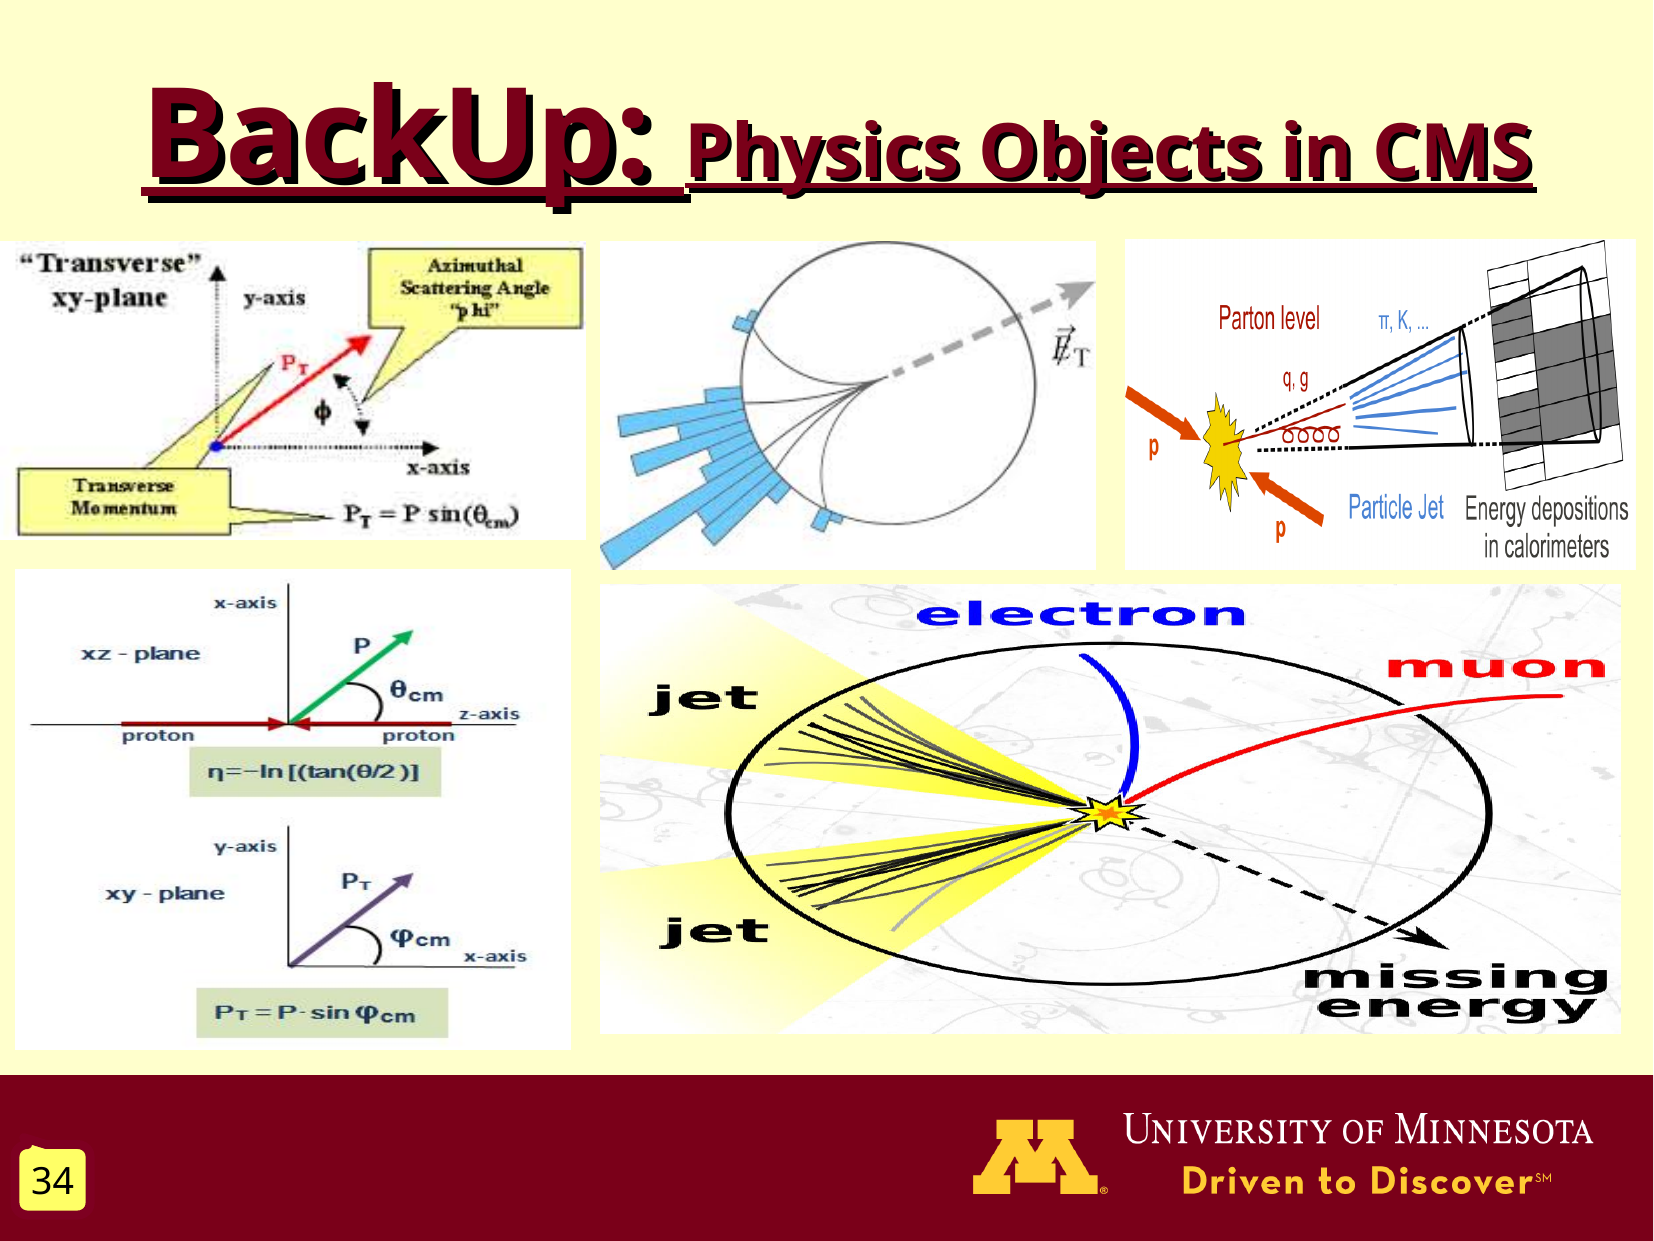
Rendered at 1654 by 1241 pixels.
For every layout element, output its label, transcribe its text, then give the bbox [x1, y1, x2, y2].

picture [15, 569, 571, 1051]
picture [0, 1075, 1654, 1241]
text_box 34 [15, 1137, 91, 1216]
picture [0, 241, 586, 541]
picture [600, 241, 1096, 571]
picture [600, 584, 1621, 1034]
title BackUp: Physics Objects in CMS [126, 23, 1636, 231]
picture [1125, 239, 1636, 571]
